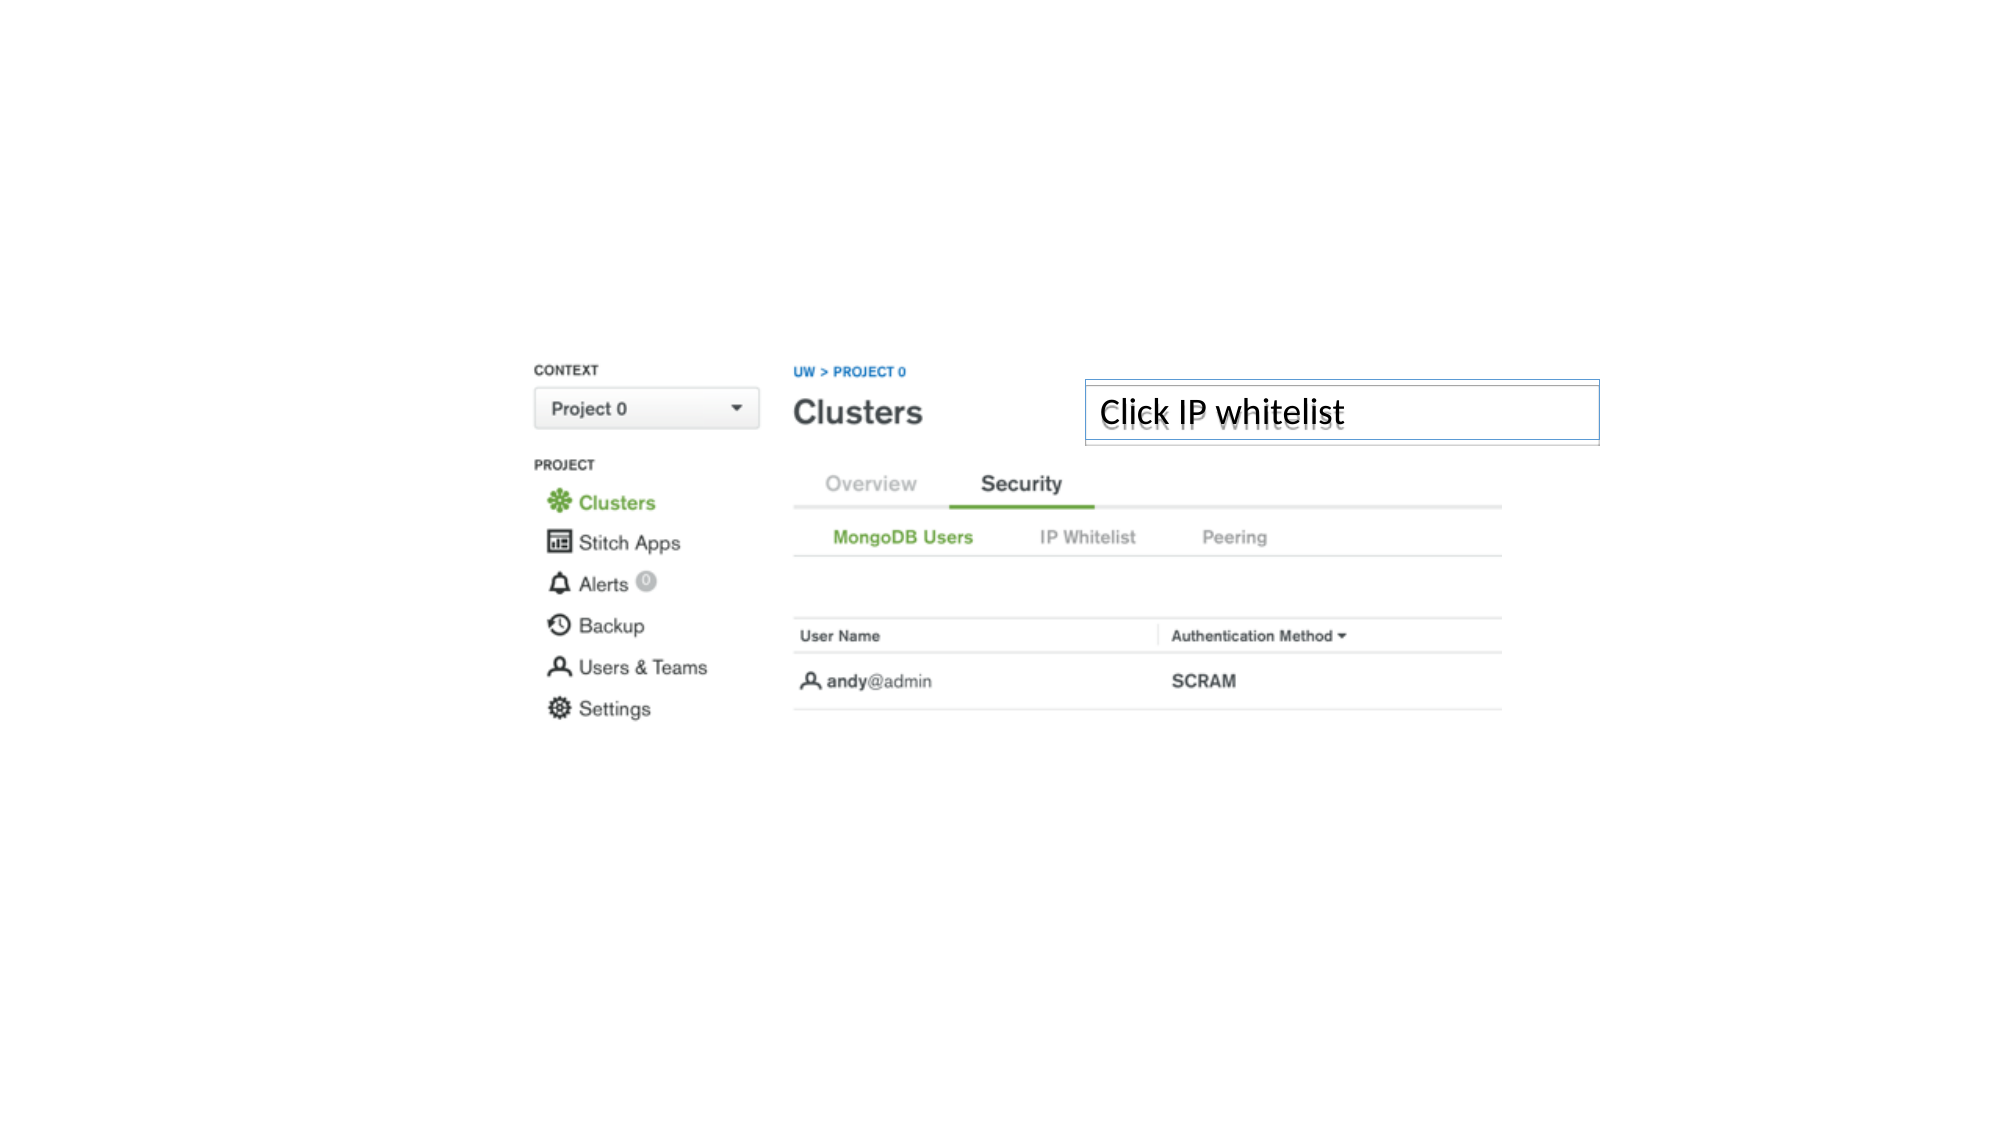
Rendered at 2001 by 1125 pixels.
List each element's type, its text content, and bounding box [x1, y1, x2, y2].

picture [530, 350, 1502, 742]
text_box Click IP whitelist [1085, 379, 1600, 440]
